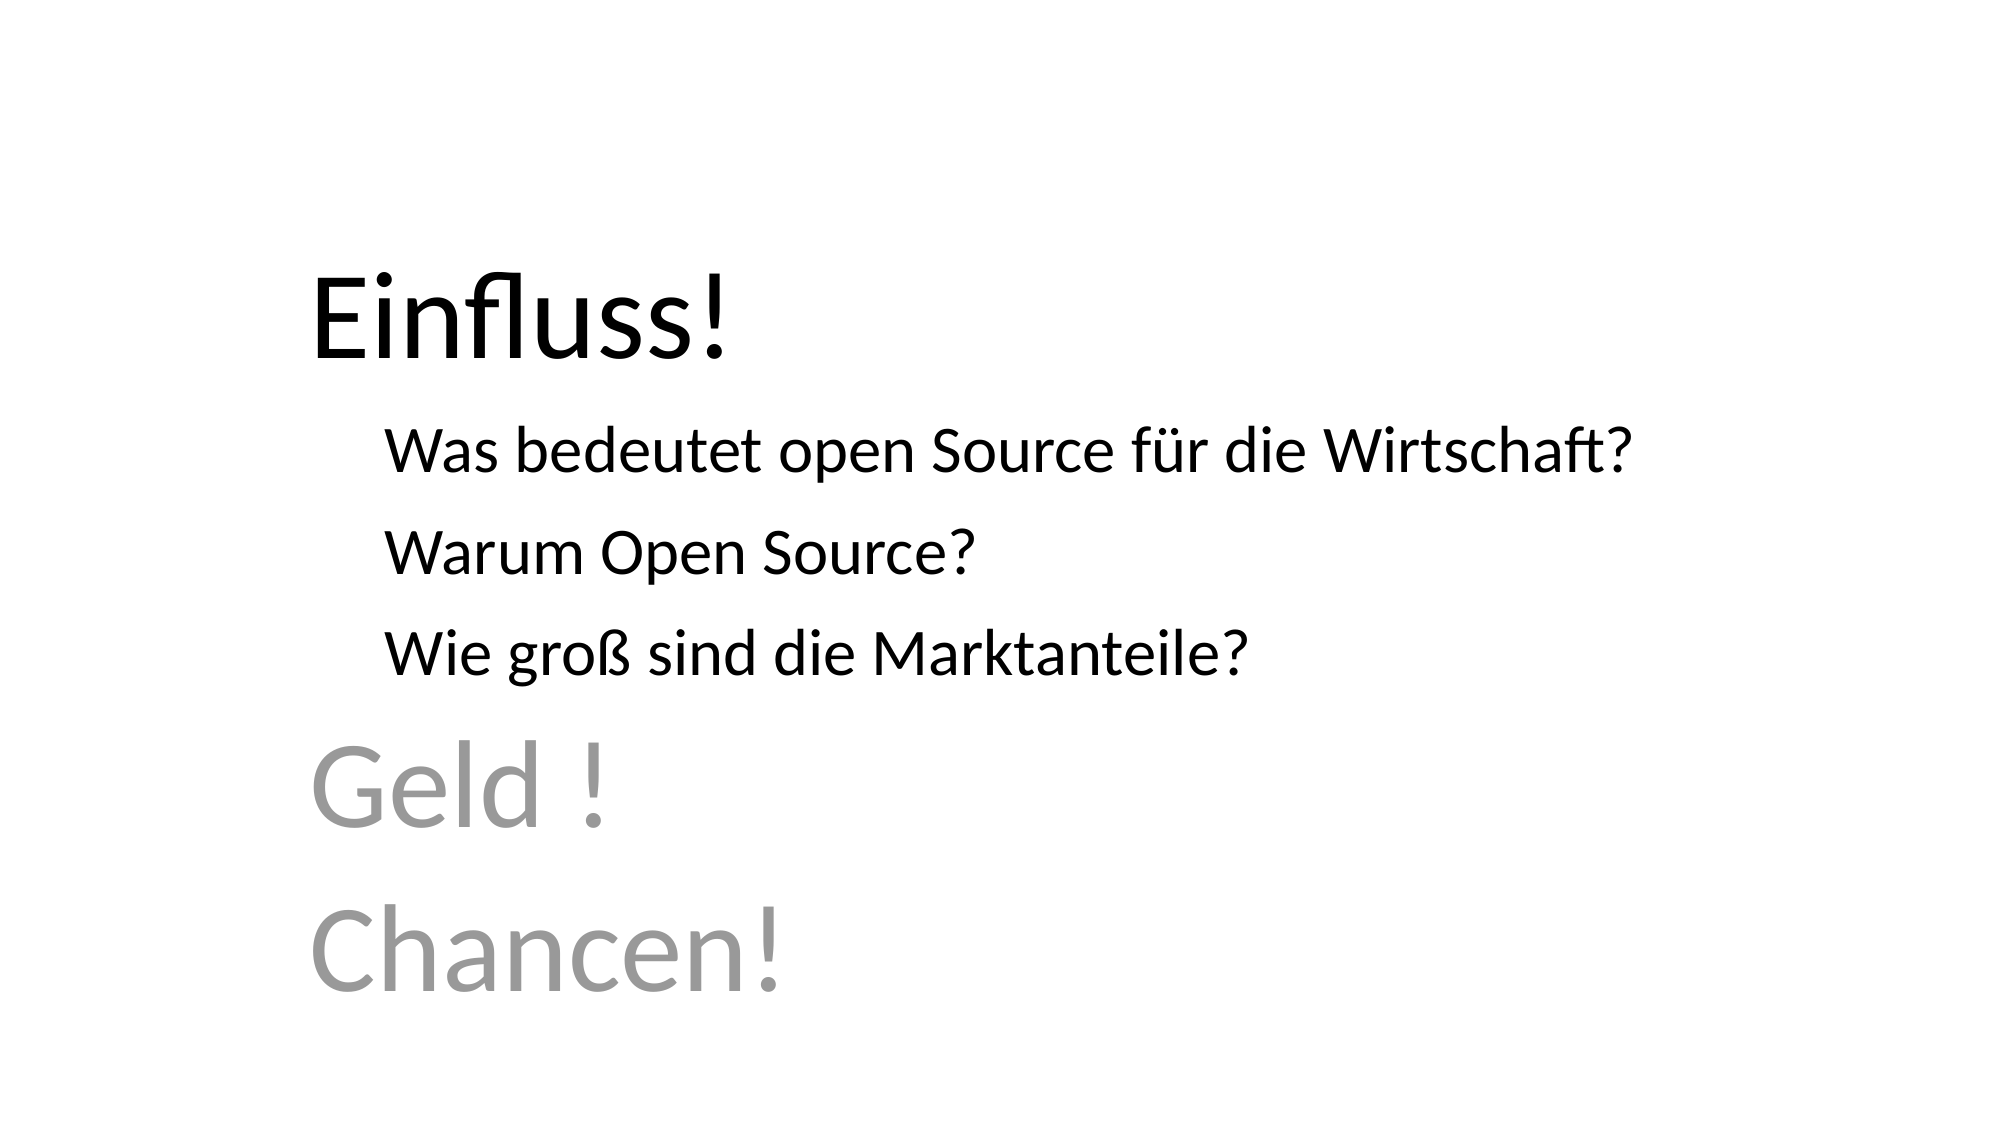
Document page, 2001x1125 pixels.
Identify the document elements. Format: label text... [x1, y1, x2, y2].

list Einfluss! Was bedeutet open Source für die Wirtschaft? Warum Open Source? Wie groß sind die Marktanteile? Geld ! Chancen! [295, 0, 2000, 1125]
